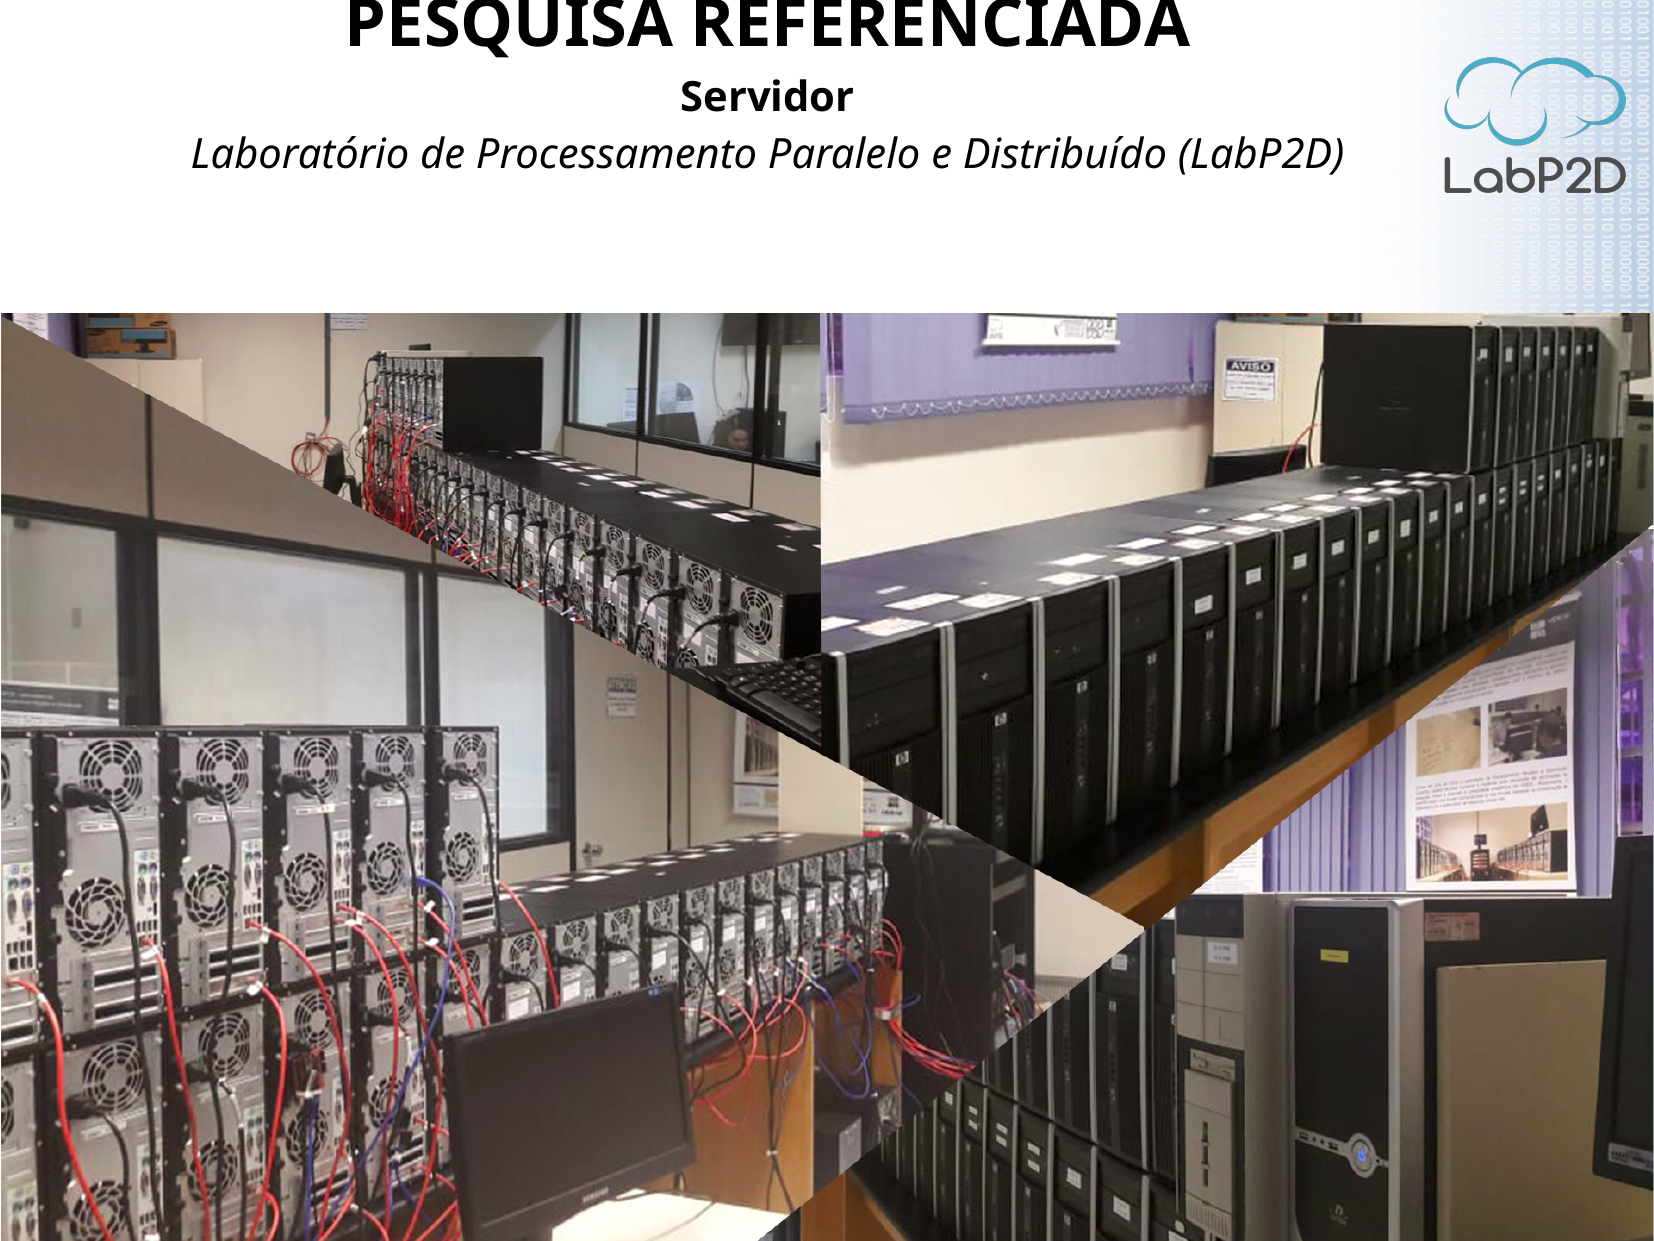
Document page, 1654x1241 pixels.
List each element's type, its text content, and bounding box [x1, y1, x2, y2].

title PESQUISA REFERENCIADA Servidor Laboratório de Processamento Paralelo e Distribuído (LabP2D) [82, 2, 1453, 245]
picture [1, 1, 1654, 1241]
